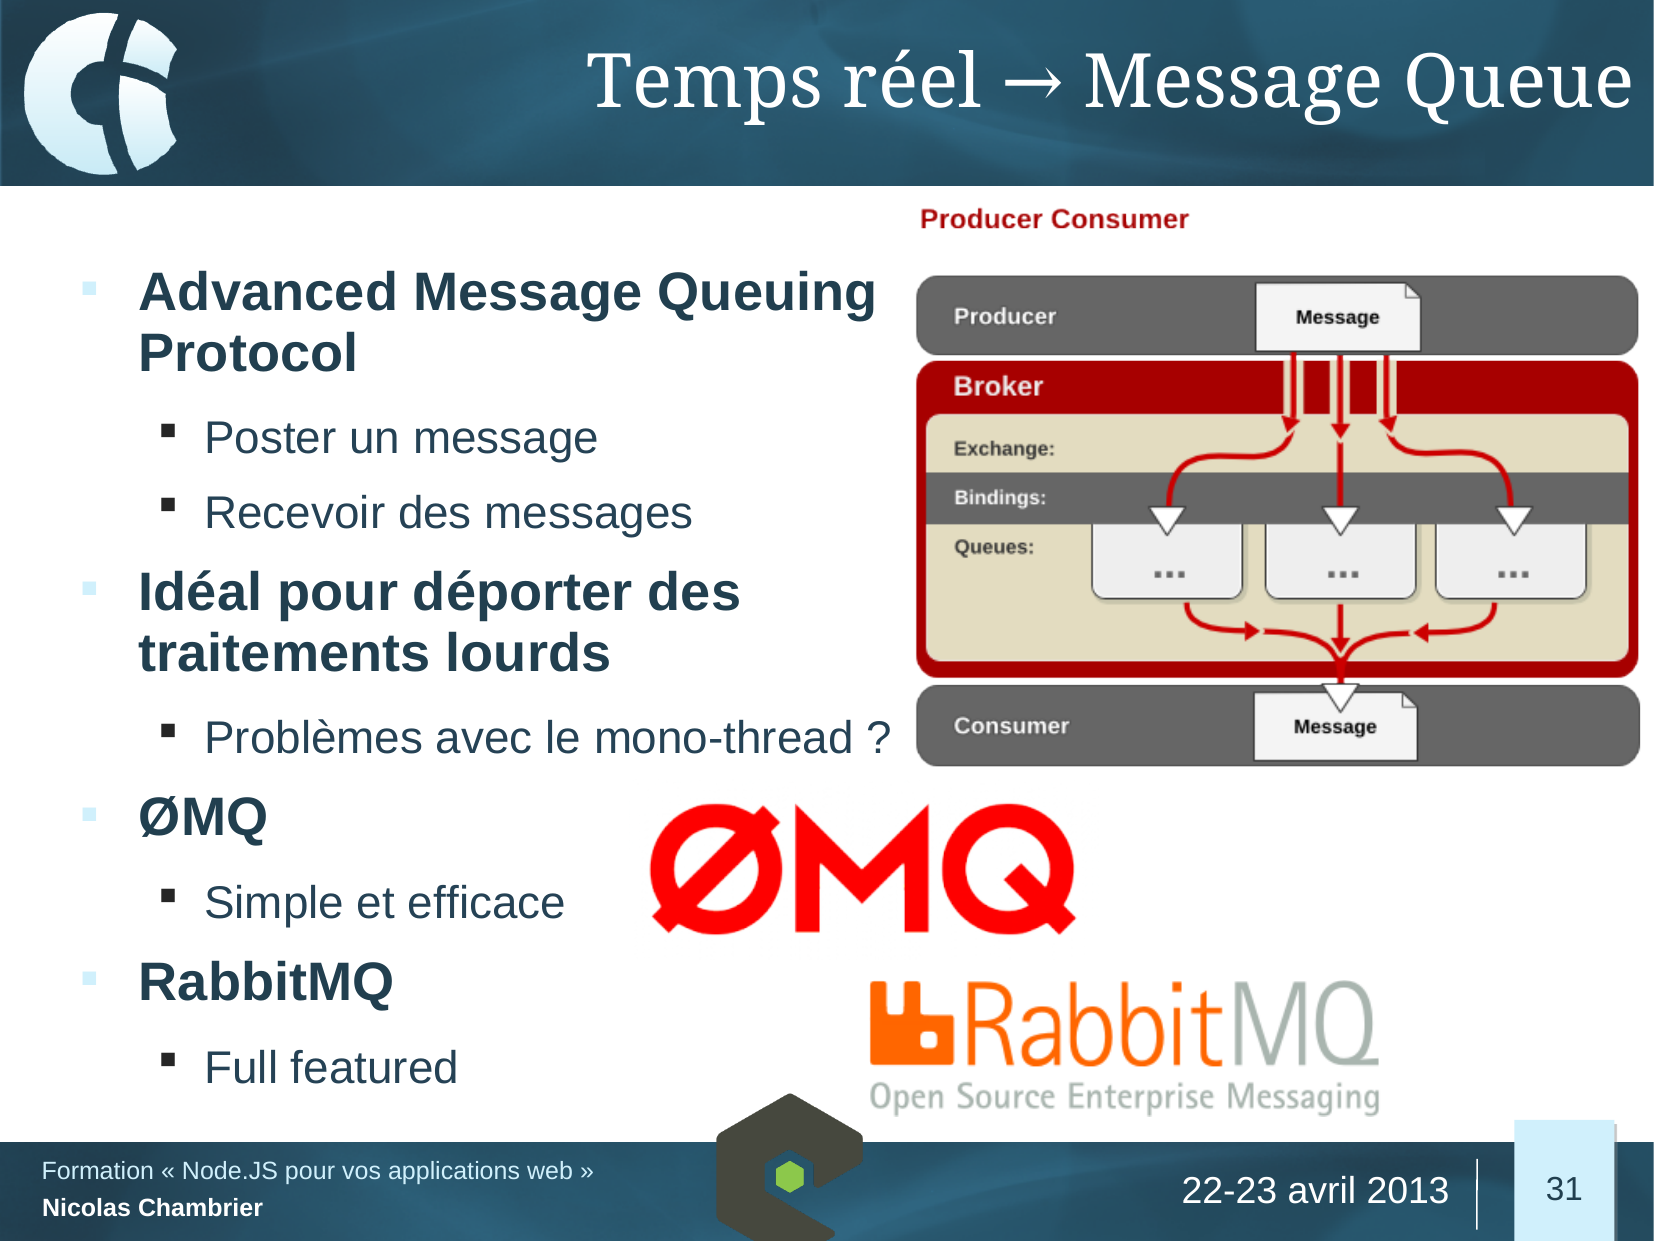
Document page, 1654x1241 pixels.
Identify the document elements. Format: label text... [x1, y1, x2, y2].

title Temps réel → Message Queue [226, 32, 1654, 133]
picture [629, 182, 1654, 960]
list Advanced Message Queuing Protocol Poster un message Recevoir des messages Idéal pour déporter des traitements lourds Problèmes avec le mono-thread ? ØMQ Simple et efficace RabbitMQ Full featured [82, 257, 1570, 1108]
picture [869, 980, 1382, 1117]
picture [716, 1108, 863, 1241]
picture [0, 0, 221, 187]
